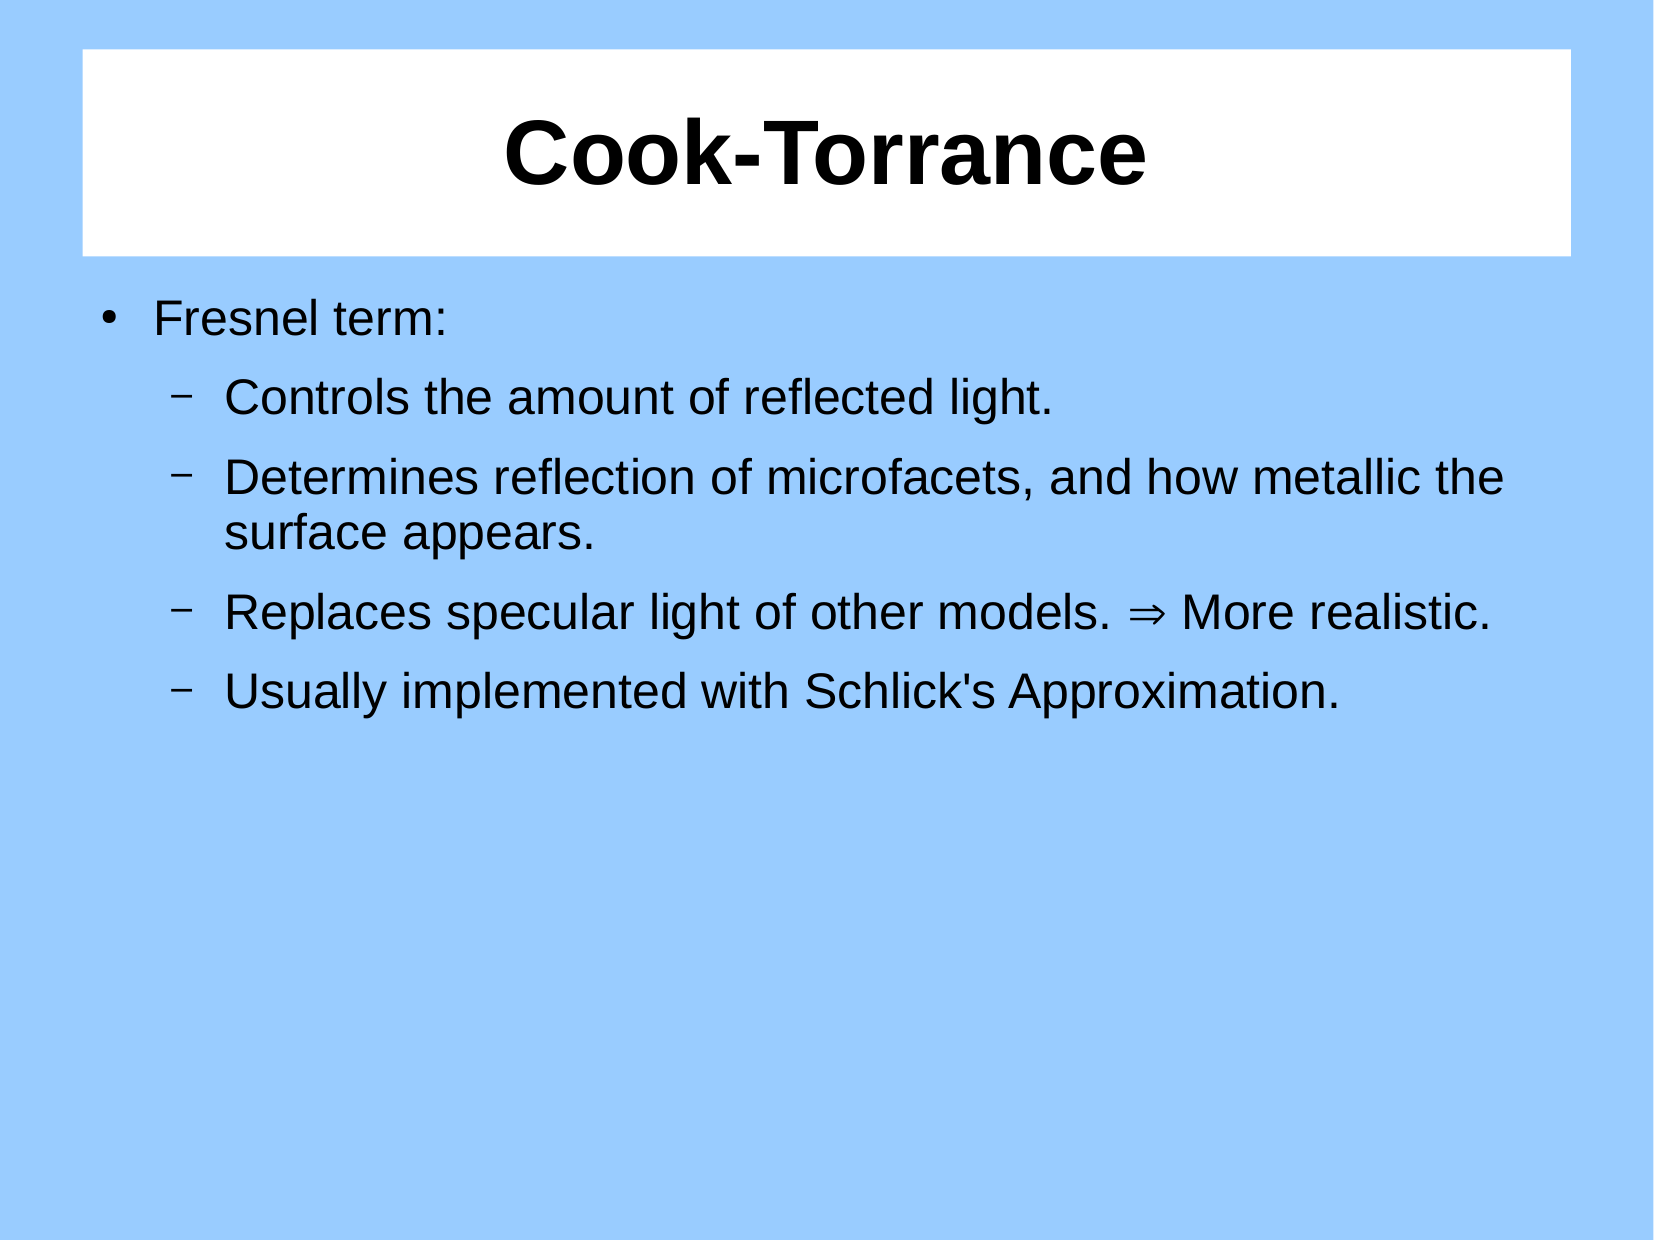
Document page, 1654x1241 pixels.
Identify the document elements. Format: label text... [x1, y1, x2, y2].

title Cook-Torrance [82, 49, 1571, 257]
list Fresnel term: Controls the amount of reflected light. Determines reflection of microfacets, and how metallic the surface appears. Replaces specular light of other models.  More realistic. Usually implemented with Schlick's Approximation. [82, 290, 1571, 1170]
